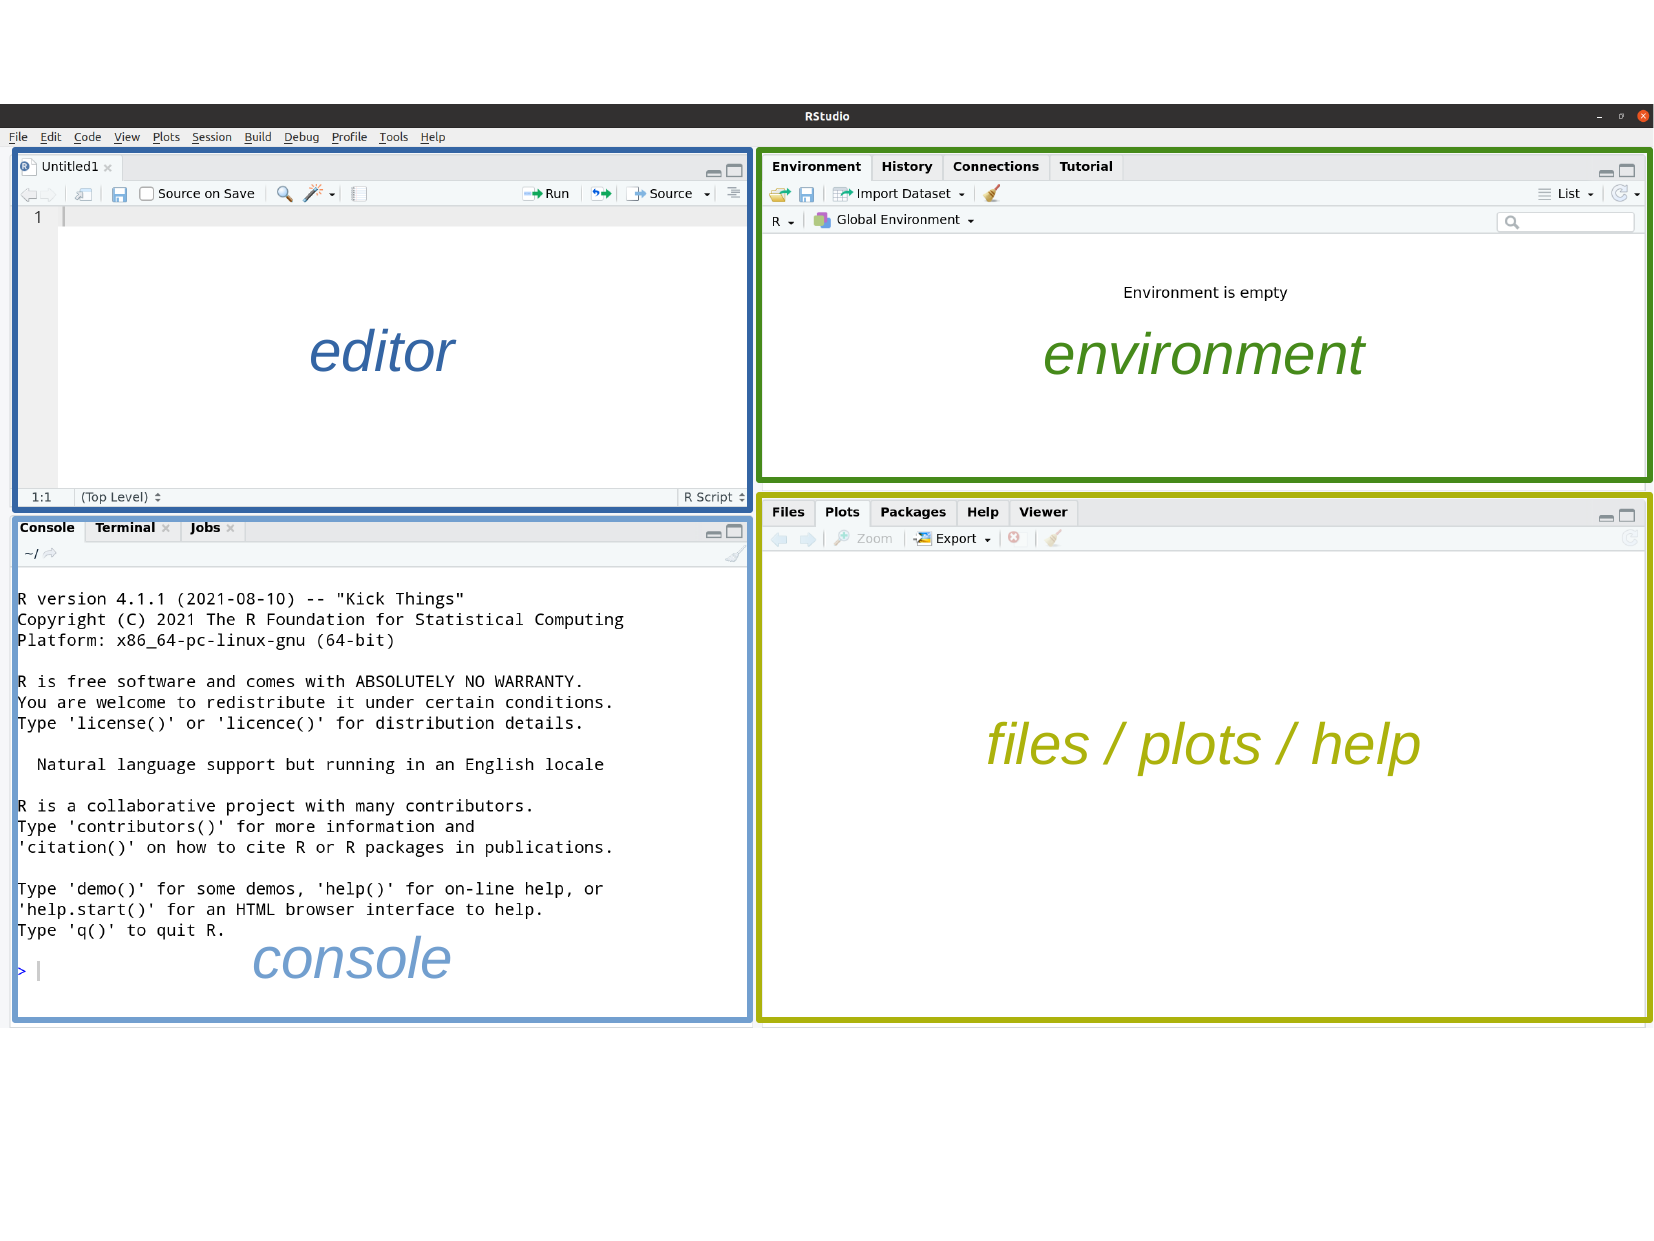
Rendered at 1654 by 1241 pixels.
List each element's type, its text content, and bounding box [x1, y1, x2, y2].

text_box files / plots / help [759, 704, 1651, 850]
picture [0, 104, 1654, 1028]
text_box environment [759, 314, 1651, 460]
text_box console [237, 918, 523, 1006]
text_box editor [18, 311, 747, 399]
